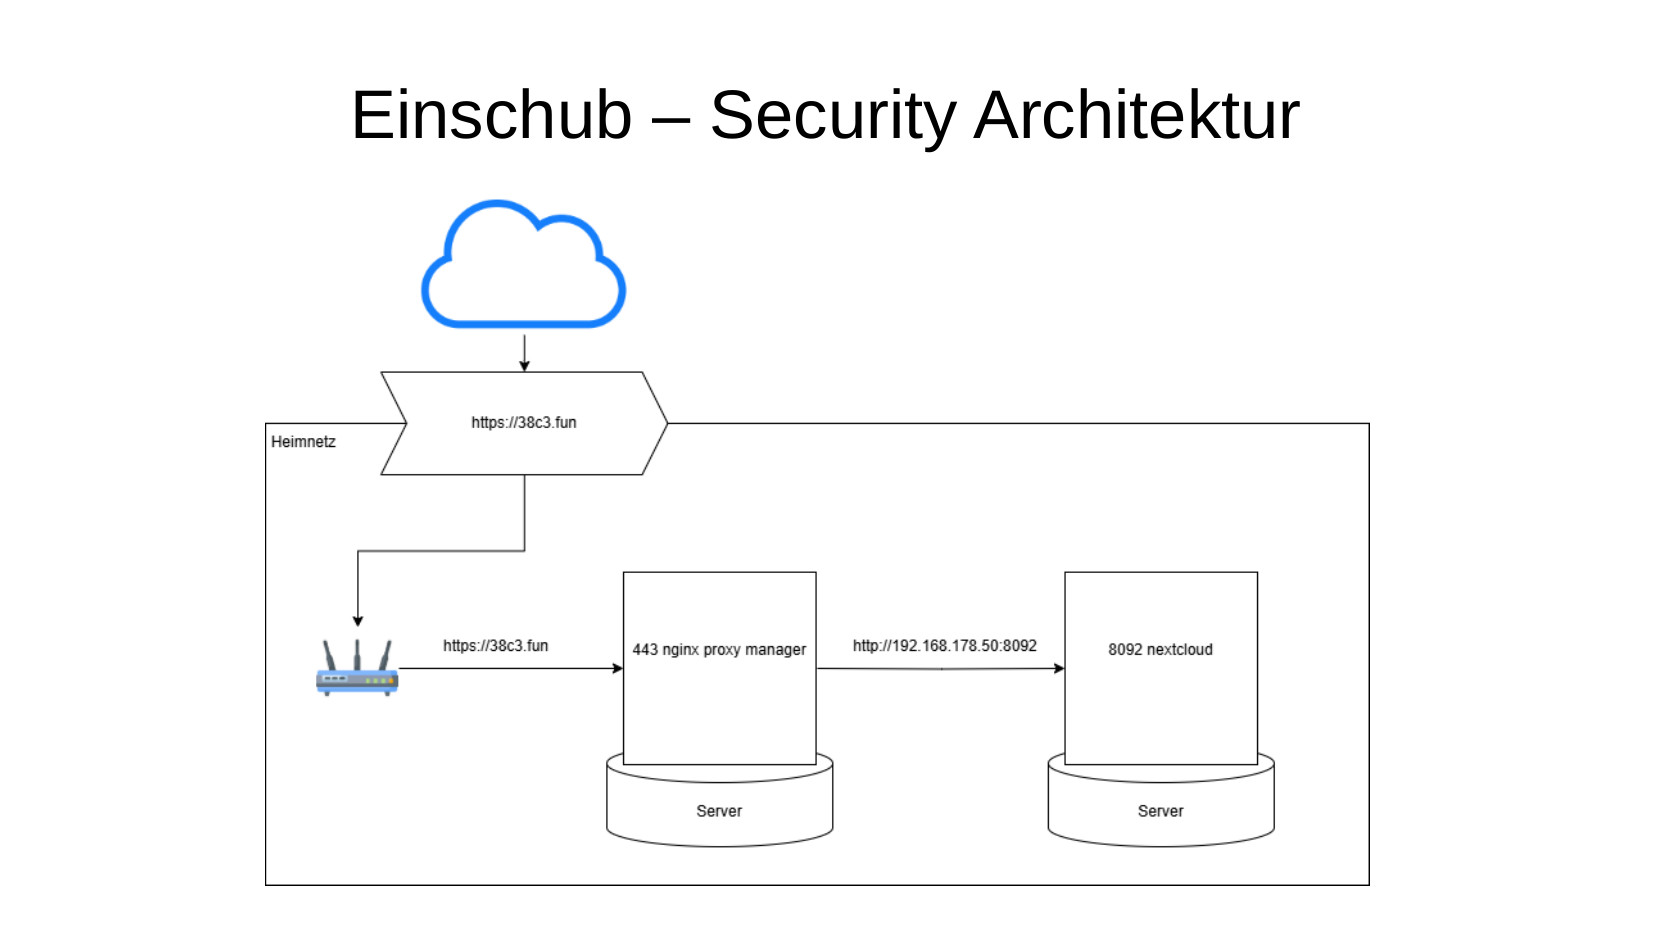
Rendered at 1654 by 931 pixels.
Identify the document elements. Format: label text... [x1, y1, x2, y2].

title Einschub – Security Architektur [82, 37, 1571, 193]
picture [265, 192, 1370, 886]
